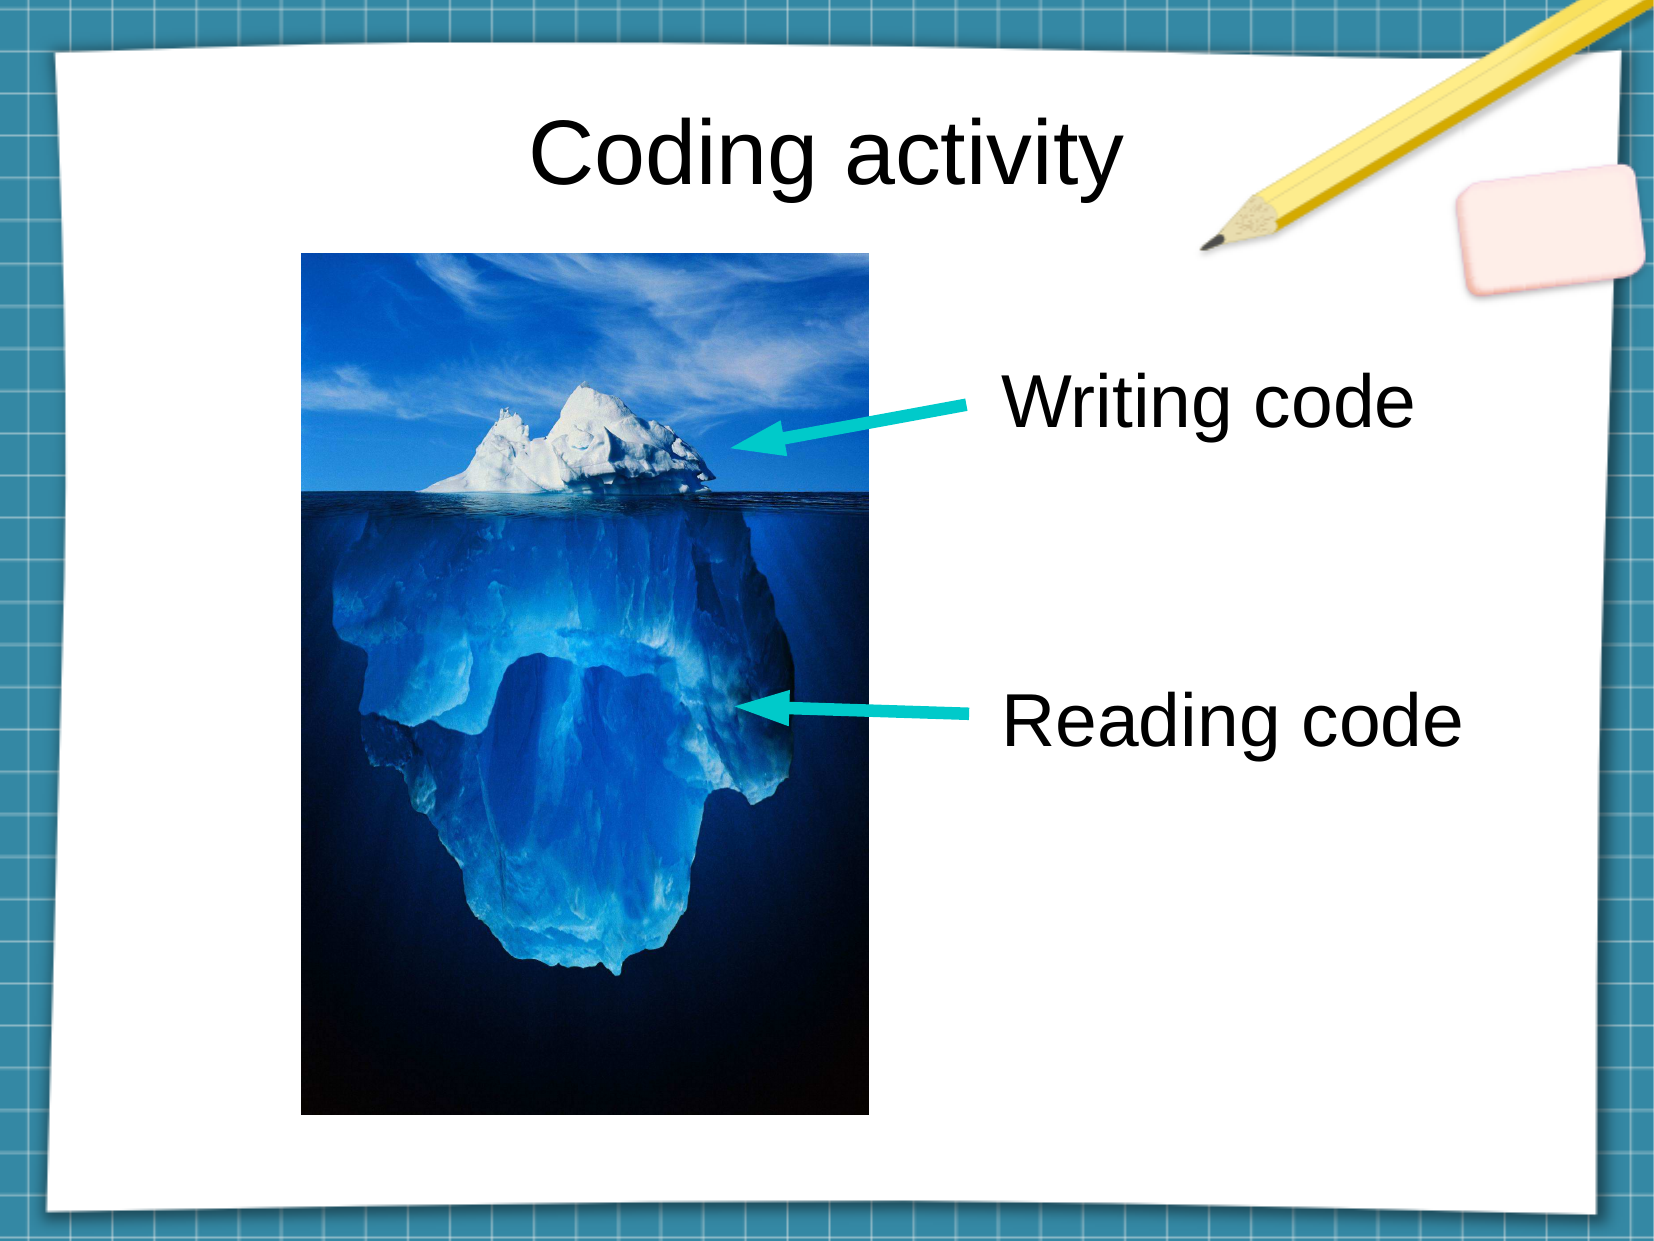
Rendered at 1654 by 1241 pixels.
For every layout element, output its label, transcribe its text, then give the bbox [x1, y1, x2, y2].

text_box Writing code [986, 352, 1479, 465]
title Coding activity [82, 49, 1571, 257]
text_box Reading code [986, 671, 1551, 855]
picture [0, 0, 1654, 1241]
